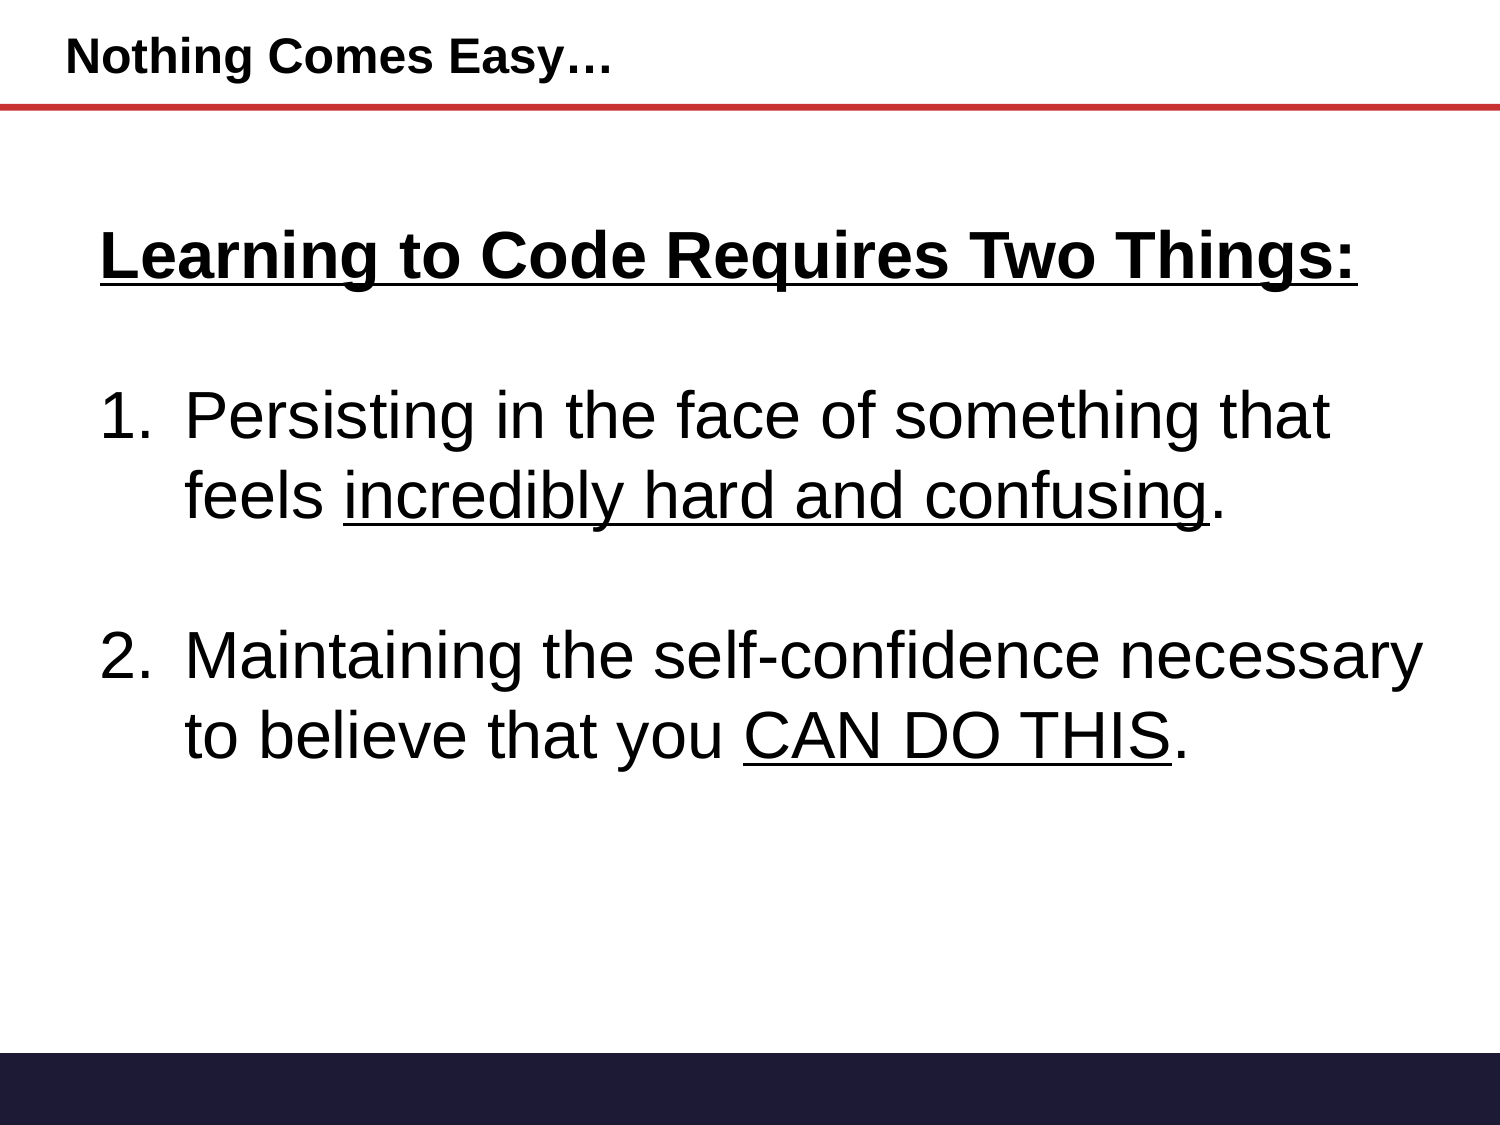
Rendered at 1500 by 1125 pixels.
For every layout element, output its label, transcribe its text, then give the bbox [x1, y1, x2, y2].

title Nothing Comes Easy… [50, 0, 948, 108]
text_box Learning to Code Requires Two Things: Persisting in the face of something that feels incredibly hard and confusing. Maintaining the self-confidence necessary to believe that you CAN DO THIS. [47, 125, 1456, 1050]
